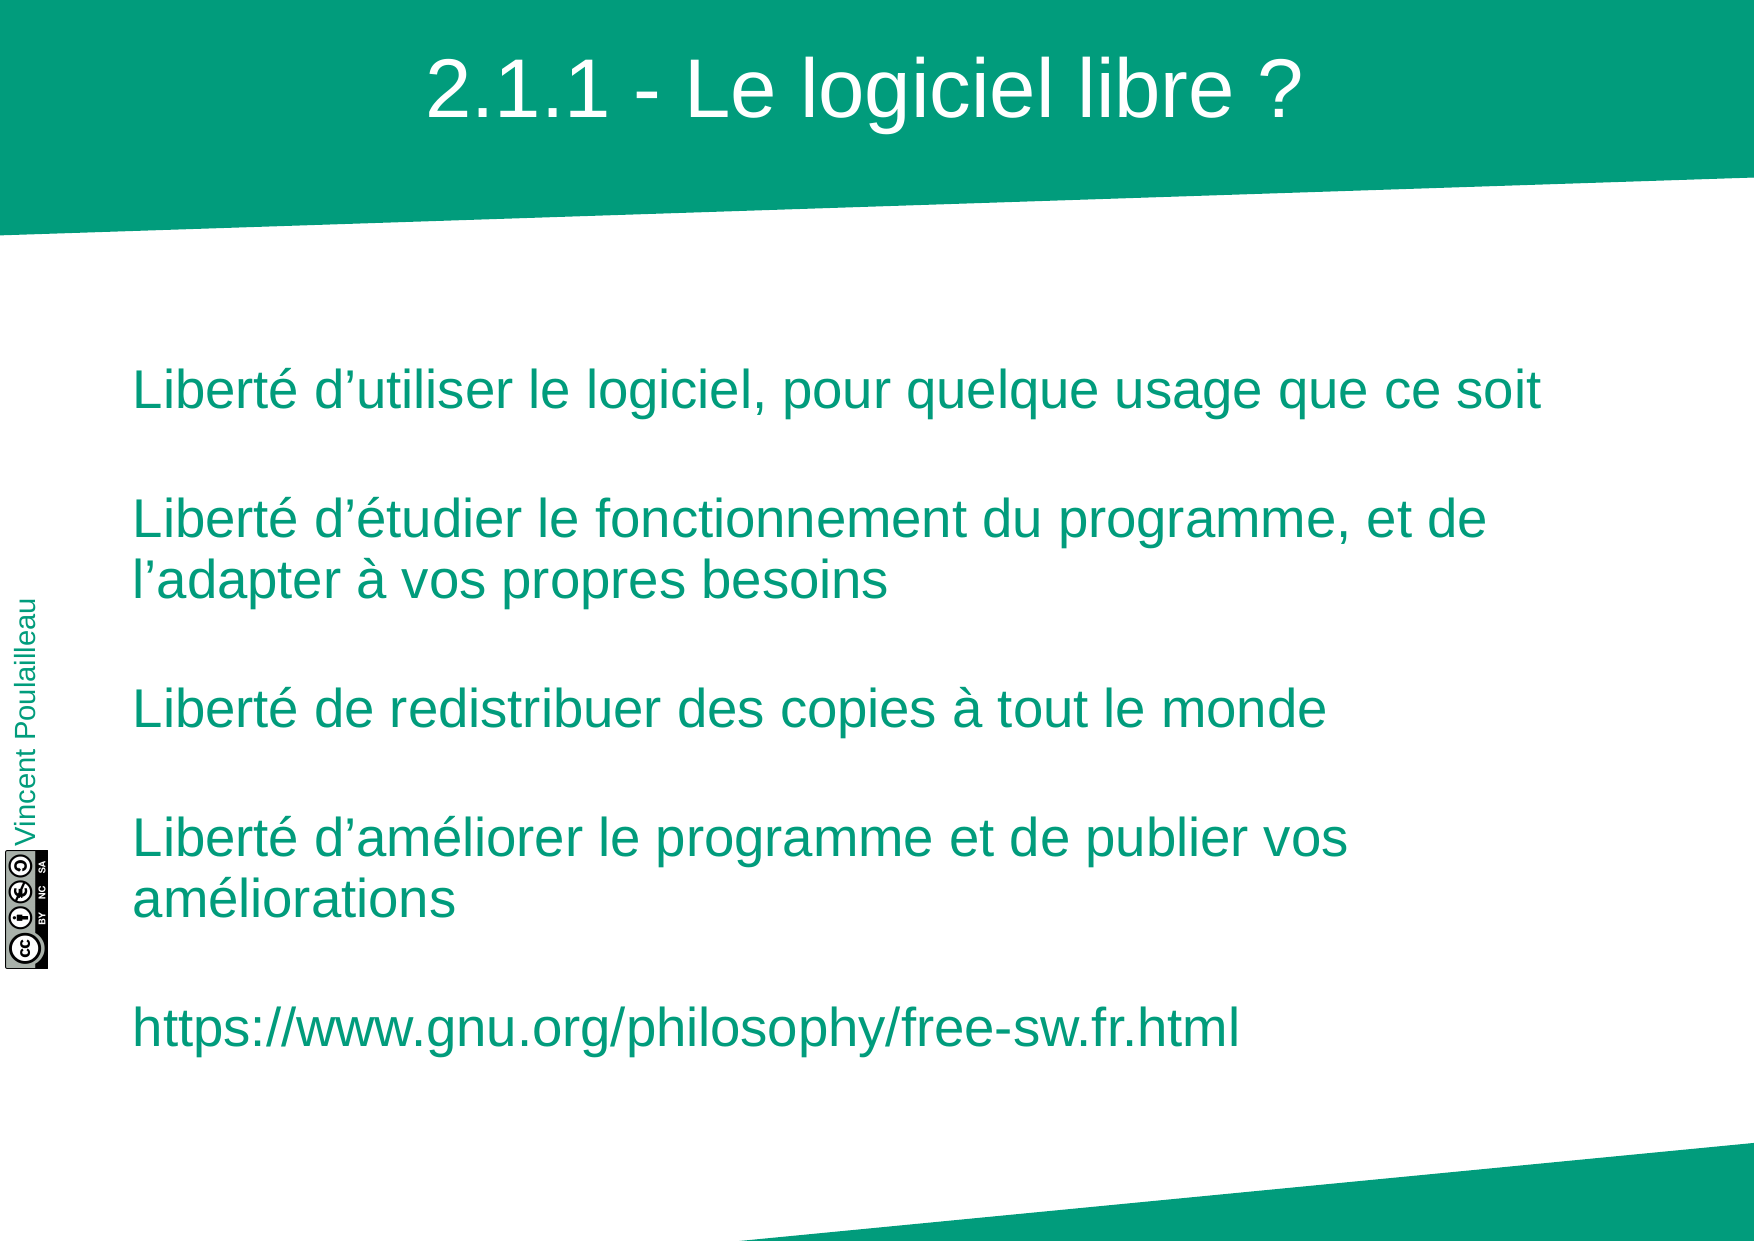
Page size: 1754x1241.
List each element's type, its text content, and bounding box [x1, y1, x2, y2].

picture [5, 850, 48, 969]
text_box 2.1.1 - Le logiciel libre ? [0, 0, 1754, 178]
text_box © 2019 Vincent Poulailleau [1, 448, 61, 1099]
text_box Liberté d’utiliser le logiciel, pour quelque usage que ce soit Liberté d’étudier le fonctionnement du programme, et de l’adapter à vos propres besoins Liberté de redistribuer des copies à tout le monde Liberté d’améliorer le programme et de publier vos améliorations https://www.gnu.org/philosophy/free-sw.fr.html [0, 178, 1754, 1241]
